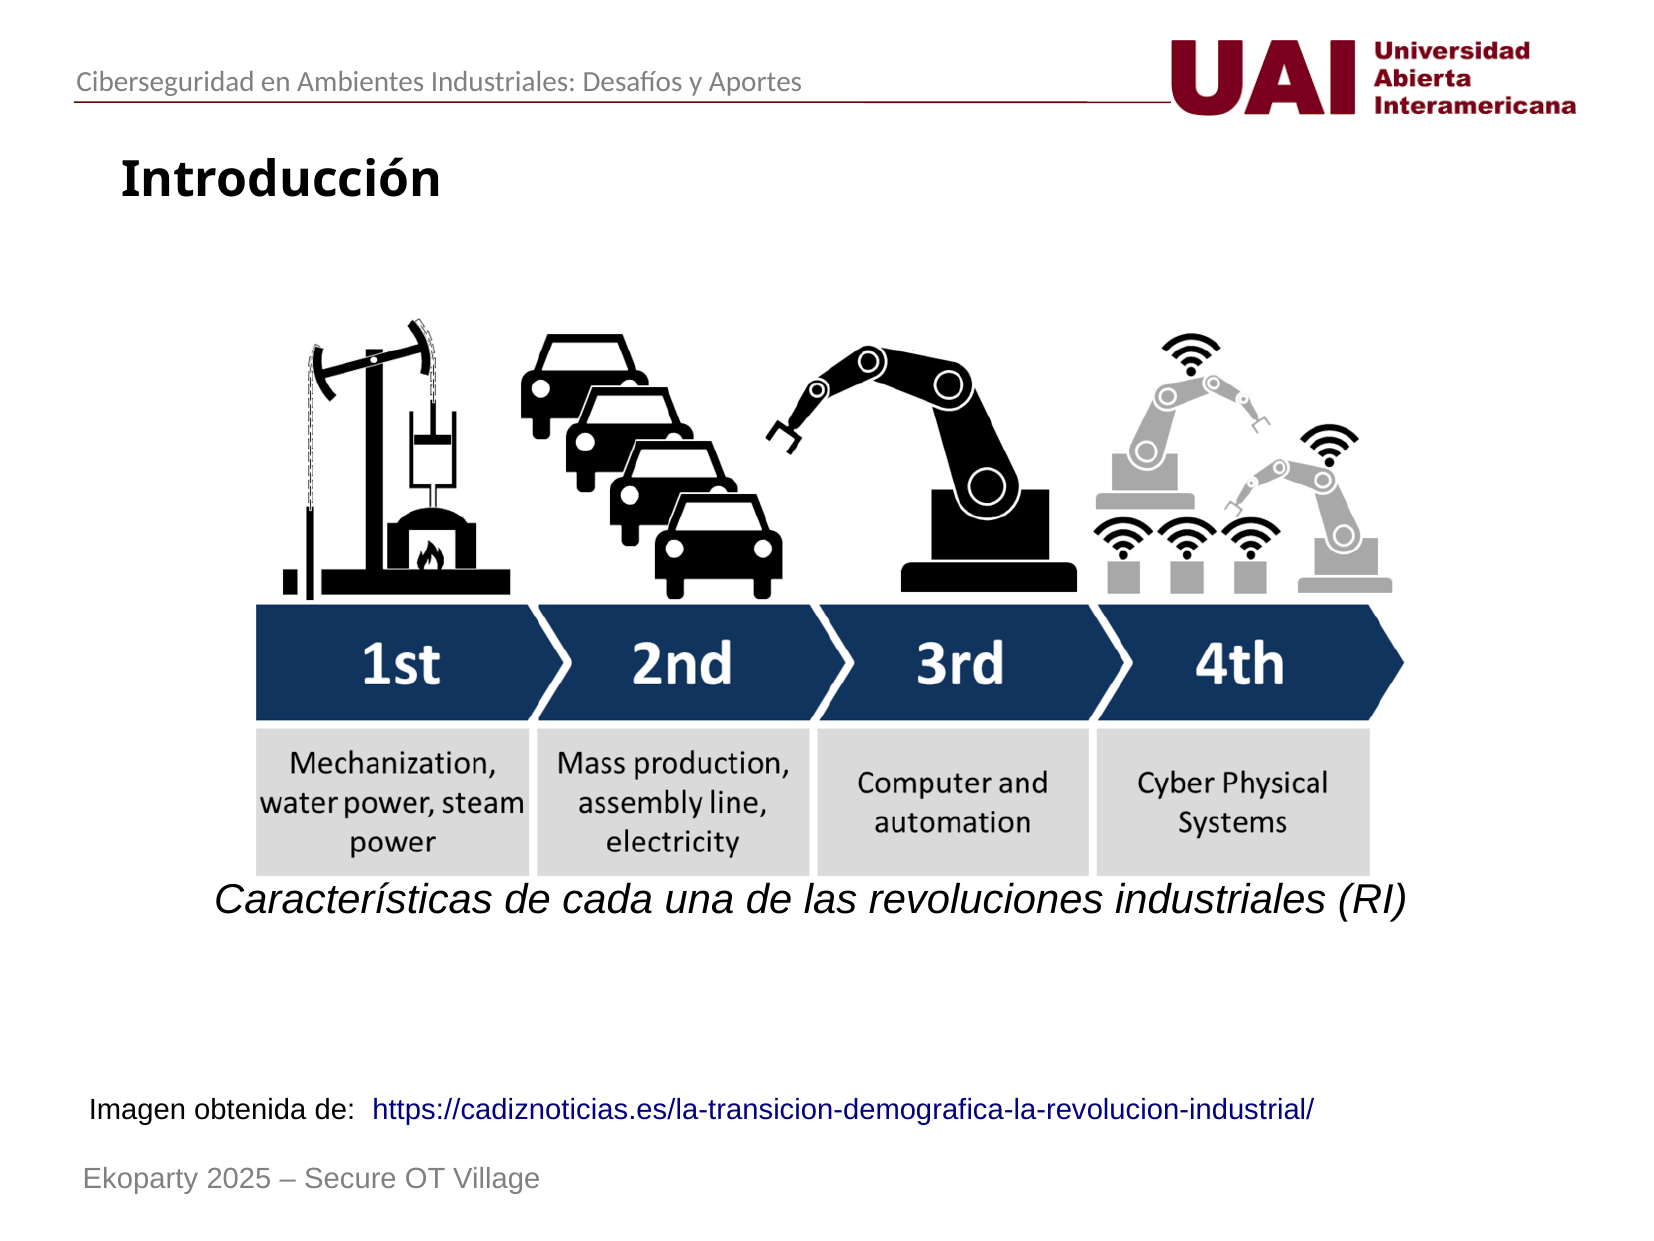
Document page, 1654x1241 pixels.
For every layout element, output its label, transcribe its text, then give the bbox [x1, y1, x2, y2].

picture [248, 317, 1412, 868]
text_box Introducción [106, 135, 927, 219]
picture [1171, 40, 1577, 116]
text_box [107, 223, 1512, 1063]
text_box Imagen obtenida de: https://cadiznoticias.es/la-transicion-demografica-la-revolucion-industrial/ [73, 1085, 1331, 1134]
text_box Características de cada una de las revoluciones industriales (RI) [199, 868, 1508, 930]
